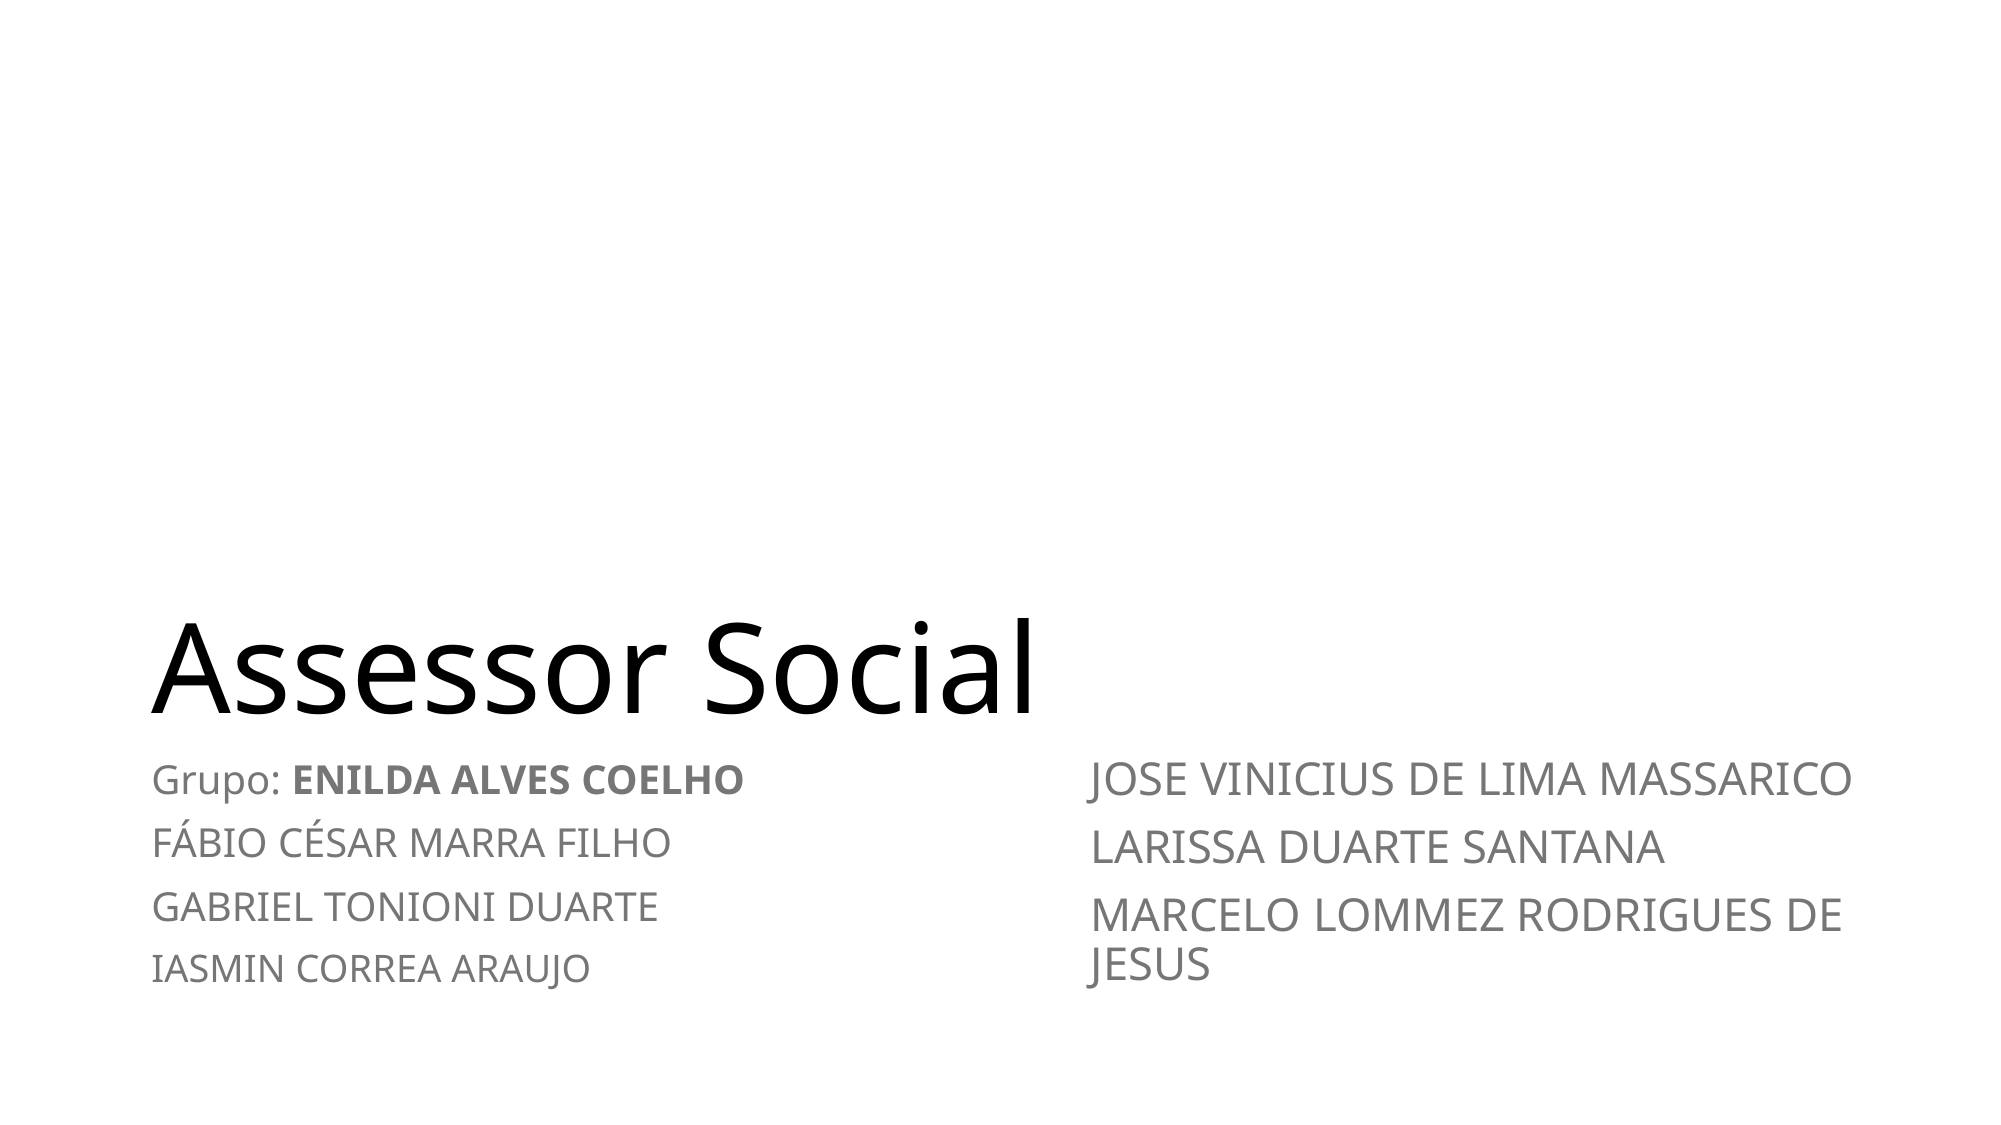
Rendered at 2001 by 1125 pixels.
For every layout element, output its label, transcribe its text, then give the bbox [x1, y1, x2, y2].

list Grupo: ENILDA ALVES COELHO FÁBIO CÉSAR MARRA FILHO GABRIEL TONIONI DUARTE IASMIN CORREA ARAUJO [136, 752, 1075, 999]
title Assessor Social [136, 280, 1862, 749]
text_box JOSE VINICIUS DE LIMA MASSARICO LARISSA DUARTE SANTANA MARCELO LOMMEZ RODRIGUES DE JESUS [1075, 748, 1986, 999]
